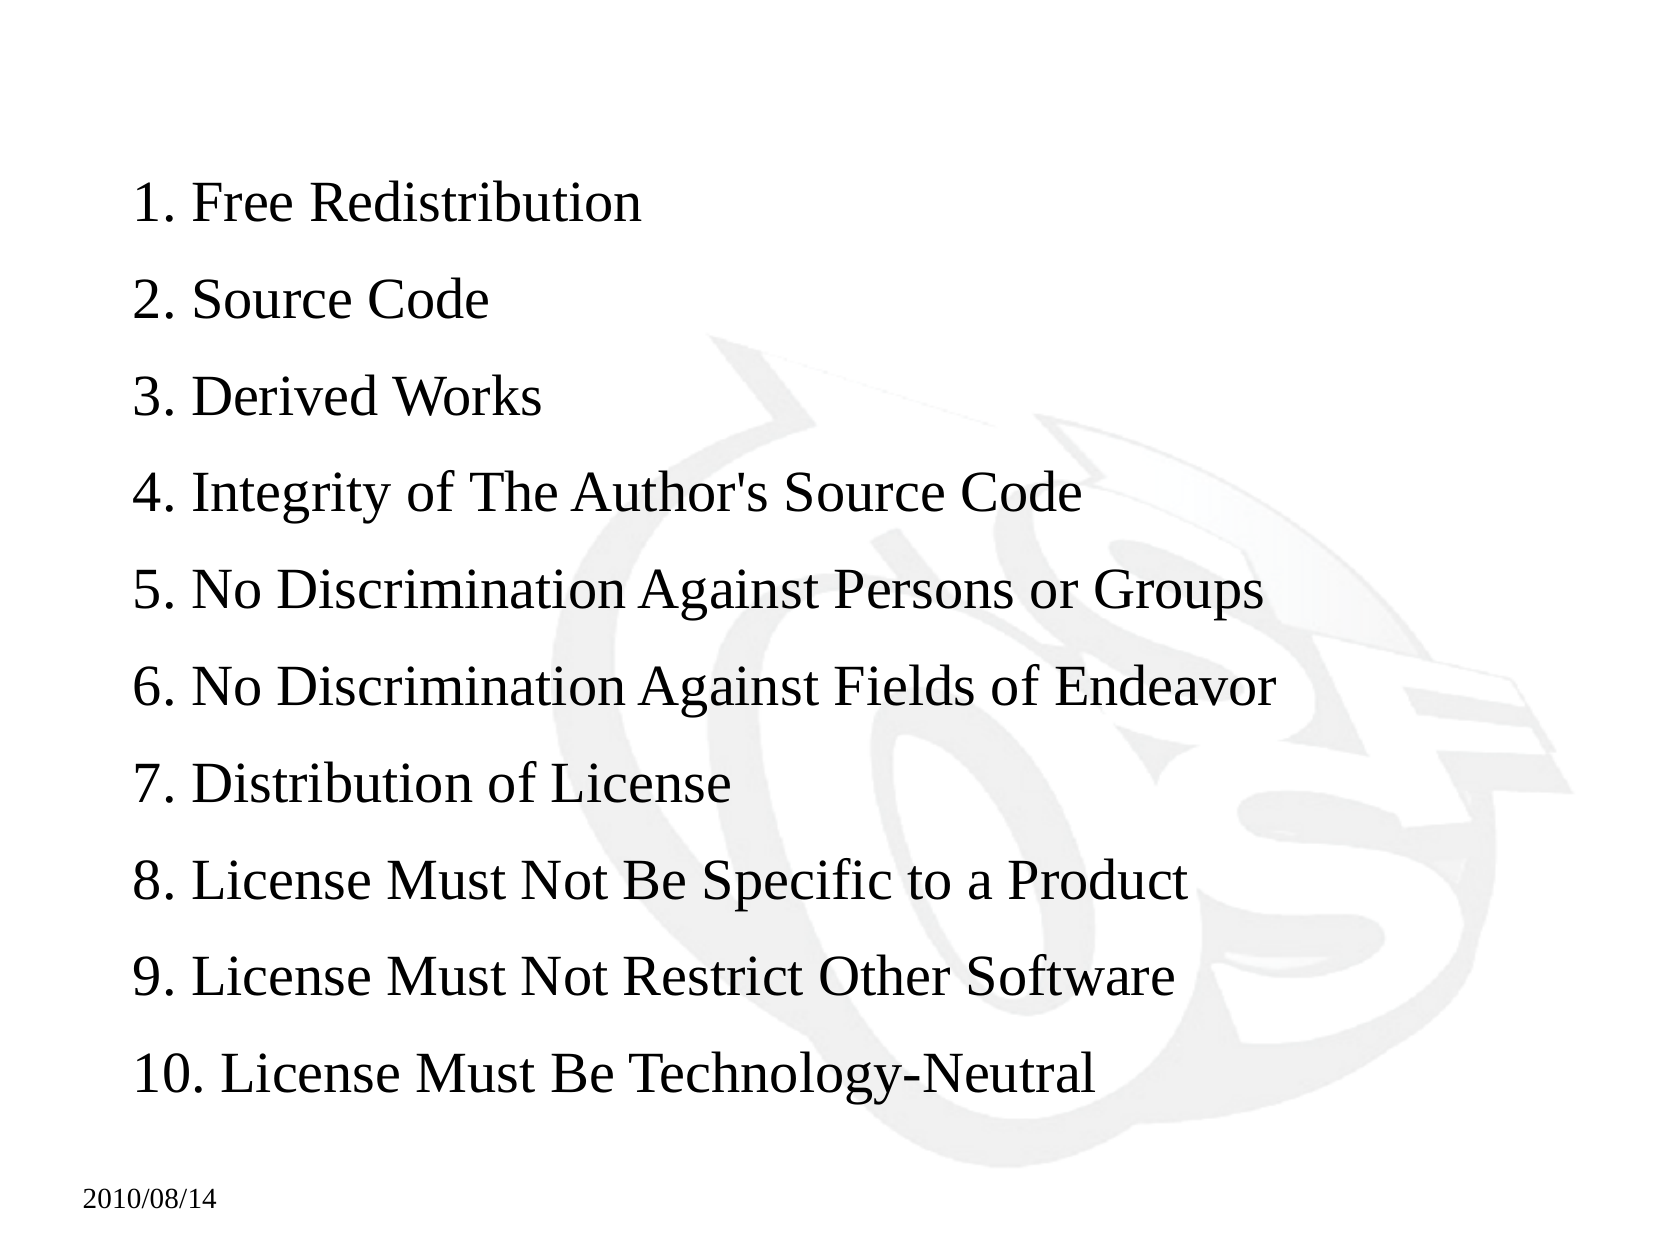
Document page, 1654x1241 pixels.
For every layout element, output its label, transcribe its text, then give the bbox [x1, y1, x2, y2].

picture [776, 1081, 791, 1090]
picture [562, 1081, 580, 1090]
picture [1062, 1081, 1072, 1089]
picture [998, 1081, 1009, 1089]
picture [551, 1081, 1577, 1170]
picture [822, 1081, 837, 1090]
text_box 1. Free Redistribution 2. Source Code 3. Derived Works 4. Integrity of The Author's Source Code 5. No Discrimination Against Persons or Groups 6. No Discrimination Against Fields of Endeavor 7. Distribution of License 8. License Must Not Be Specific to a Product 9. License Must Not Restrict Other Software 10. License Must Be Technology-Neutral [118, 129, 1595, 1081]
picture [851, 1092, 868, 1102]
